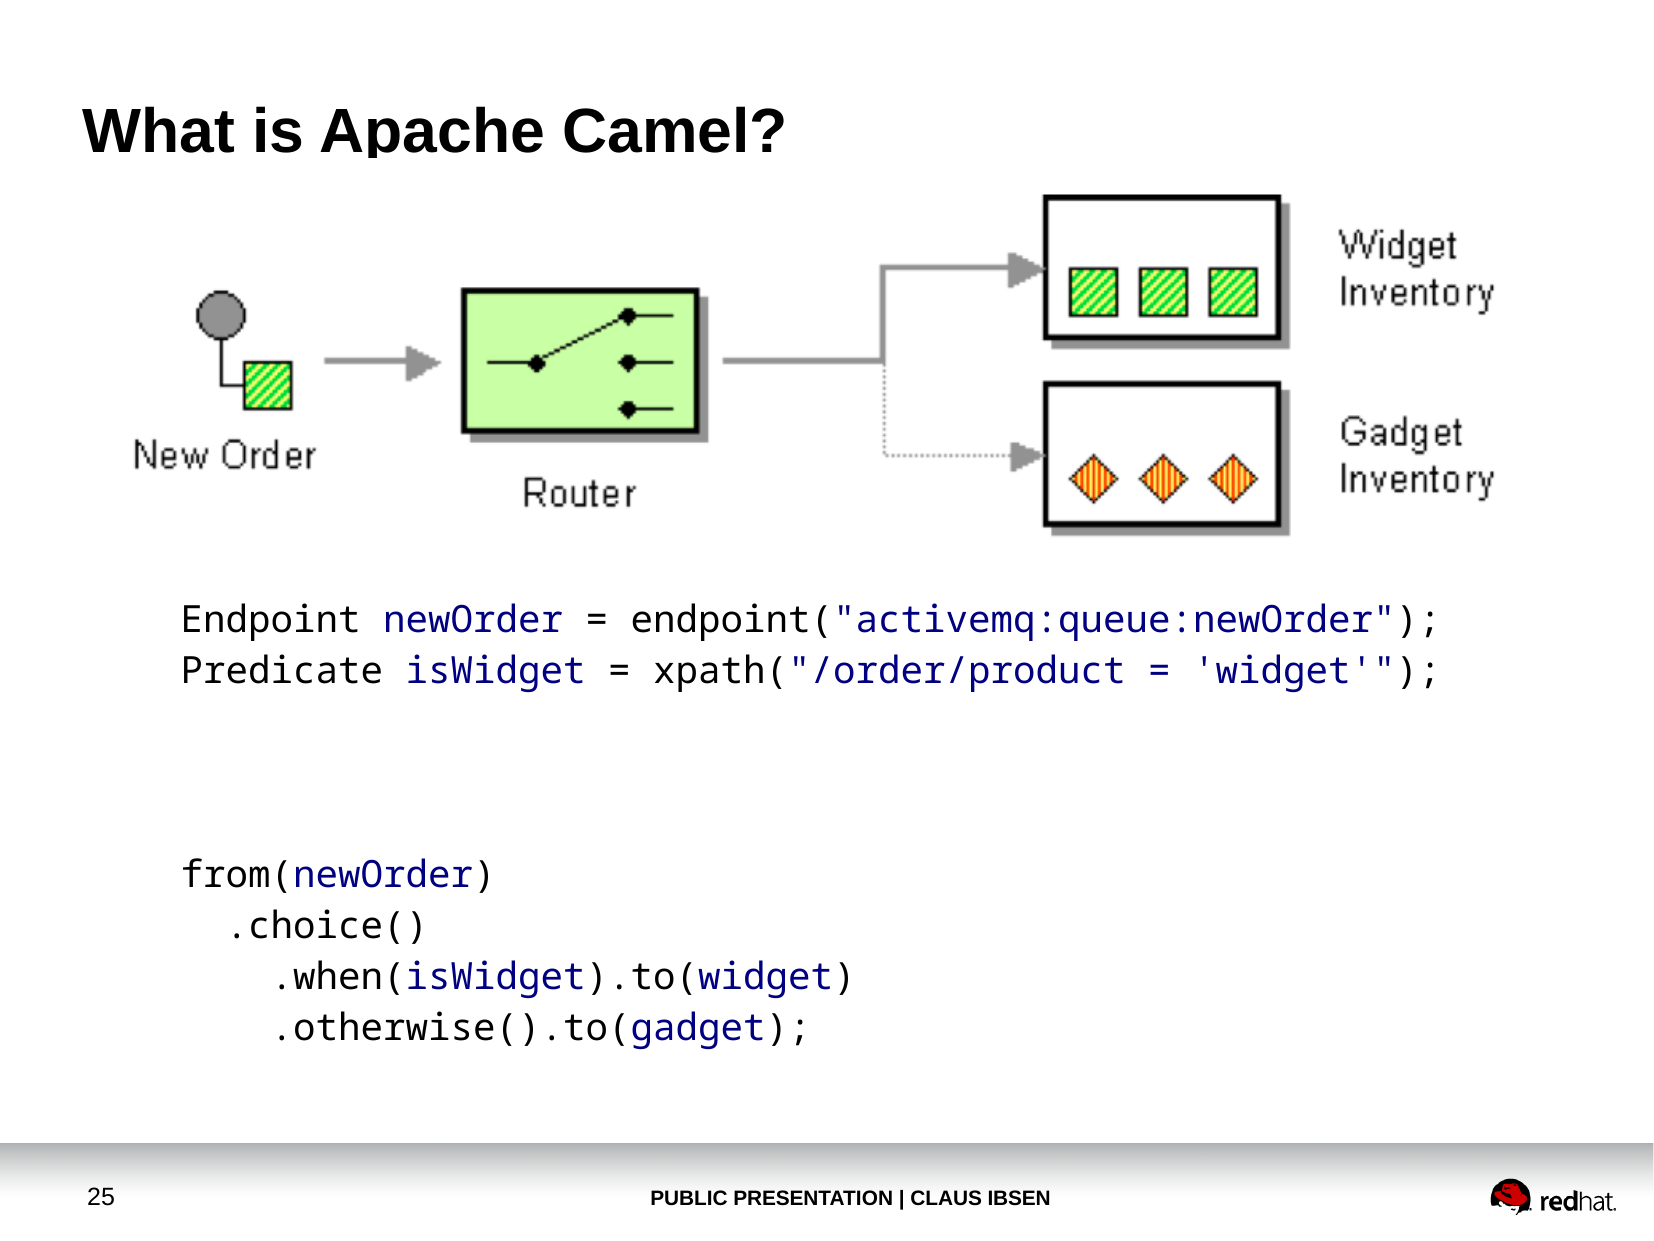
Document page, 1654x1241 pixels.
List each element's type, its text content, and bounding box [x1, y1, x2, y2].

picture [0, 1143, 1654, 1241]
title What is Apache Camel? [82, 37, 1571, 226]
picture [75, 158, 1567, 563]
text_box Endpoint newOrder = endpoint("activemq:queue:newOrder"); Predicate isWidget = xpath("/order/product = 'widget'"); from(newOrder) .choice() .when(isWidget).to(widget) .otherwise().to(gadget); [165, 585, 1460, 992]
